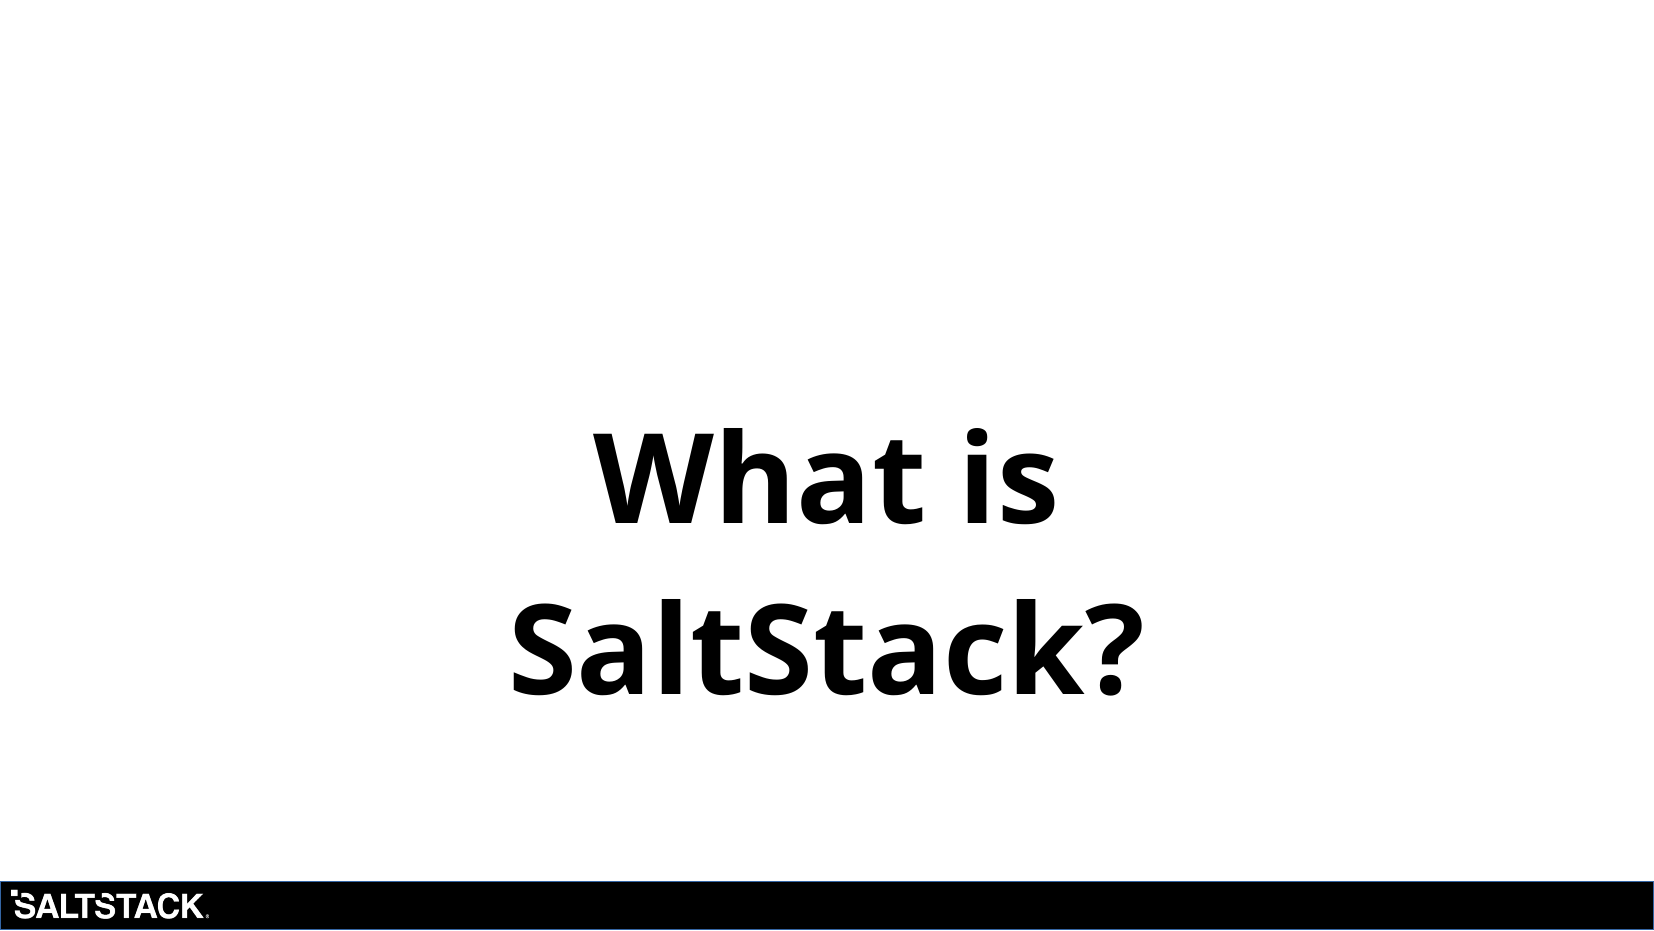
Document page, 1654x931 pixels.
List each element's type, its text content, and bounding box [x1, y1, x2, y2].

text_box What is SaltStack? [256, 382, 1397, 548]
text_box [0, 881, 11, 930]
picture [11, 873, 209, 931]
text_box [209, 881, 1654, 930]
